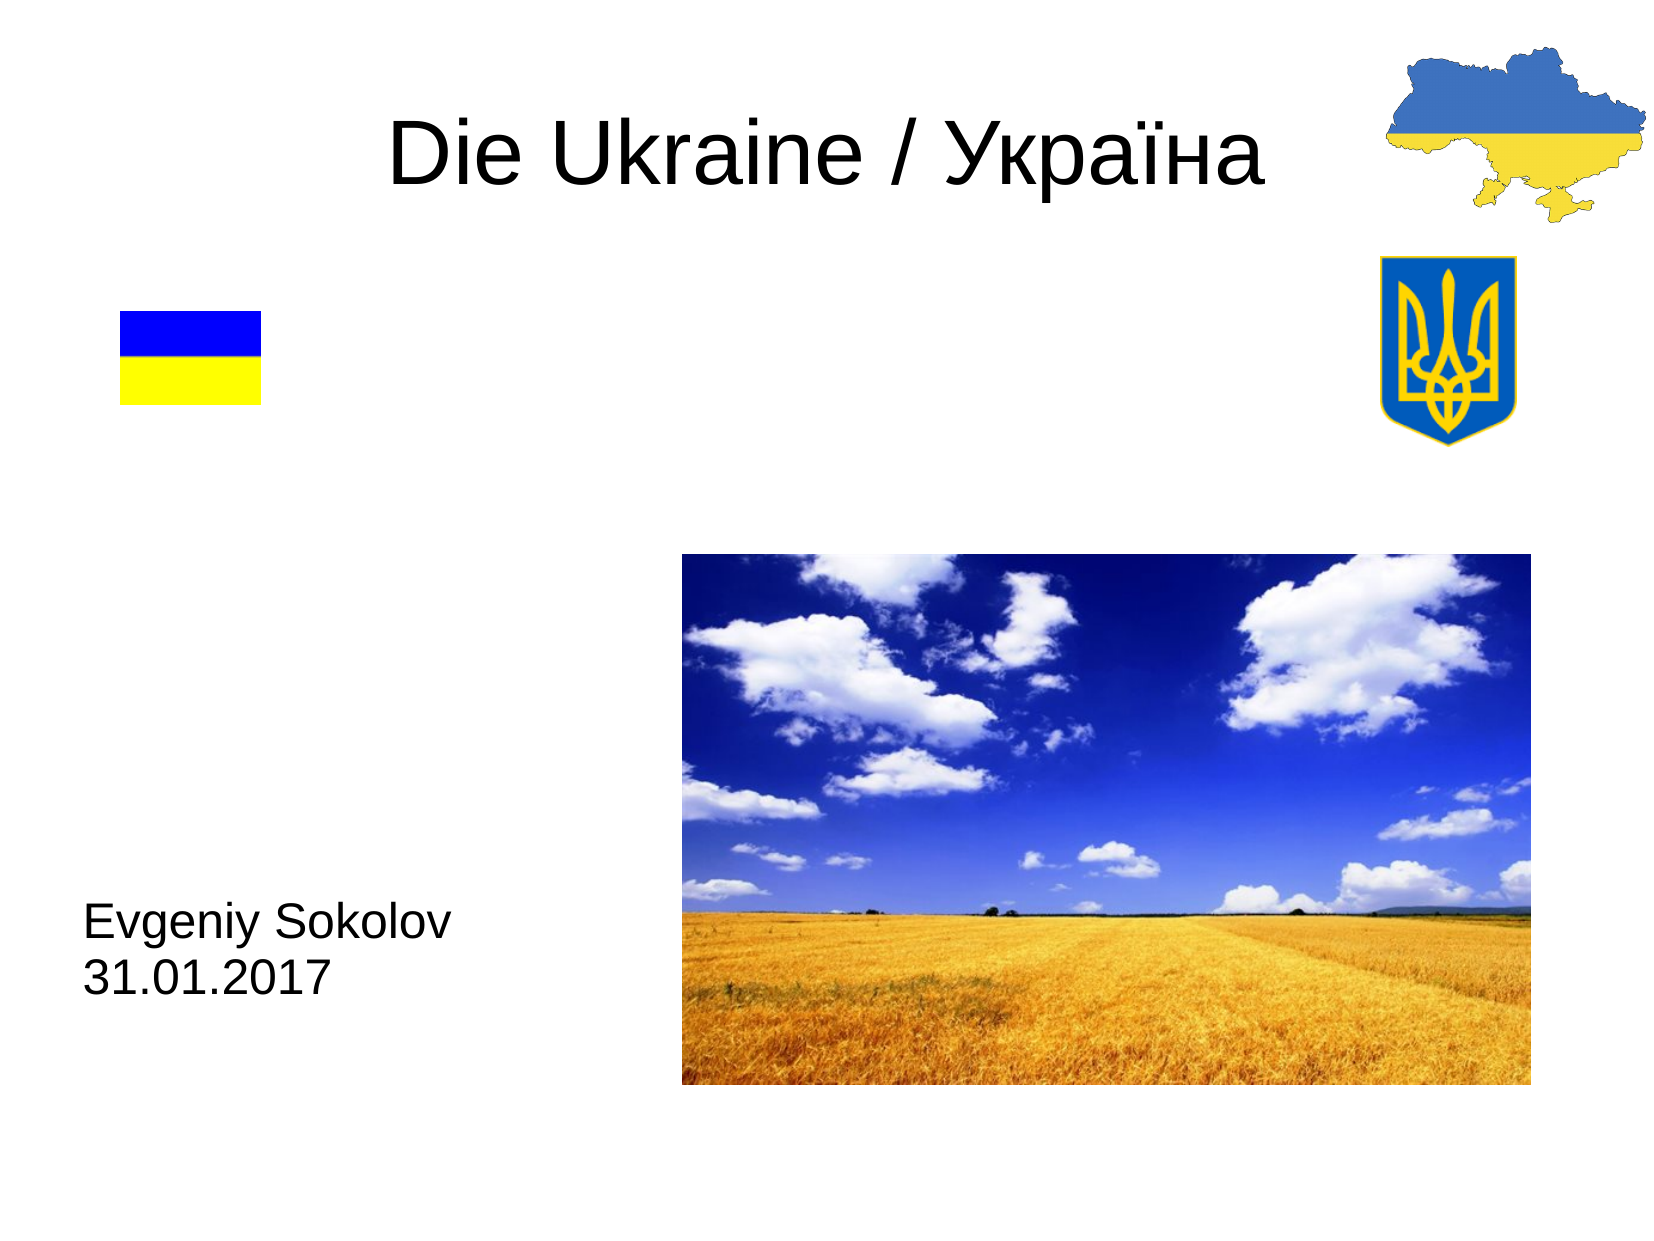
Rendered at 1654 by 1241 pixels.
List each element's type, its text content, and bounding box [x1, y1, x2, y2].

picture [120, 311, 261, 406]
title Die Ukraine / Україна [82, 49, 1380, 257]
picture [1380, 0, 1653, 447]
picture [682, 554, 1531, 1085]
subtitle Evgeniy Sokolov 31.01.2017 [82, 290, 1571, 1010]
